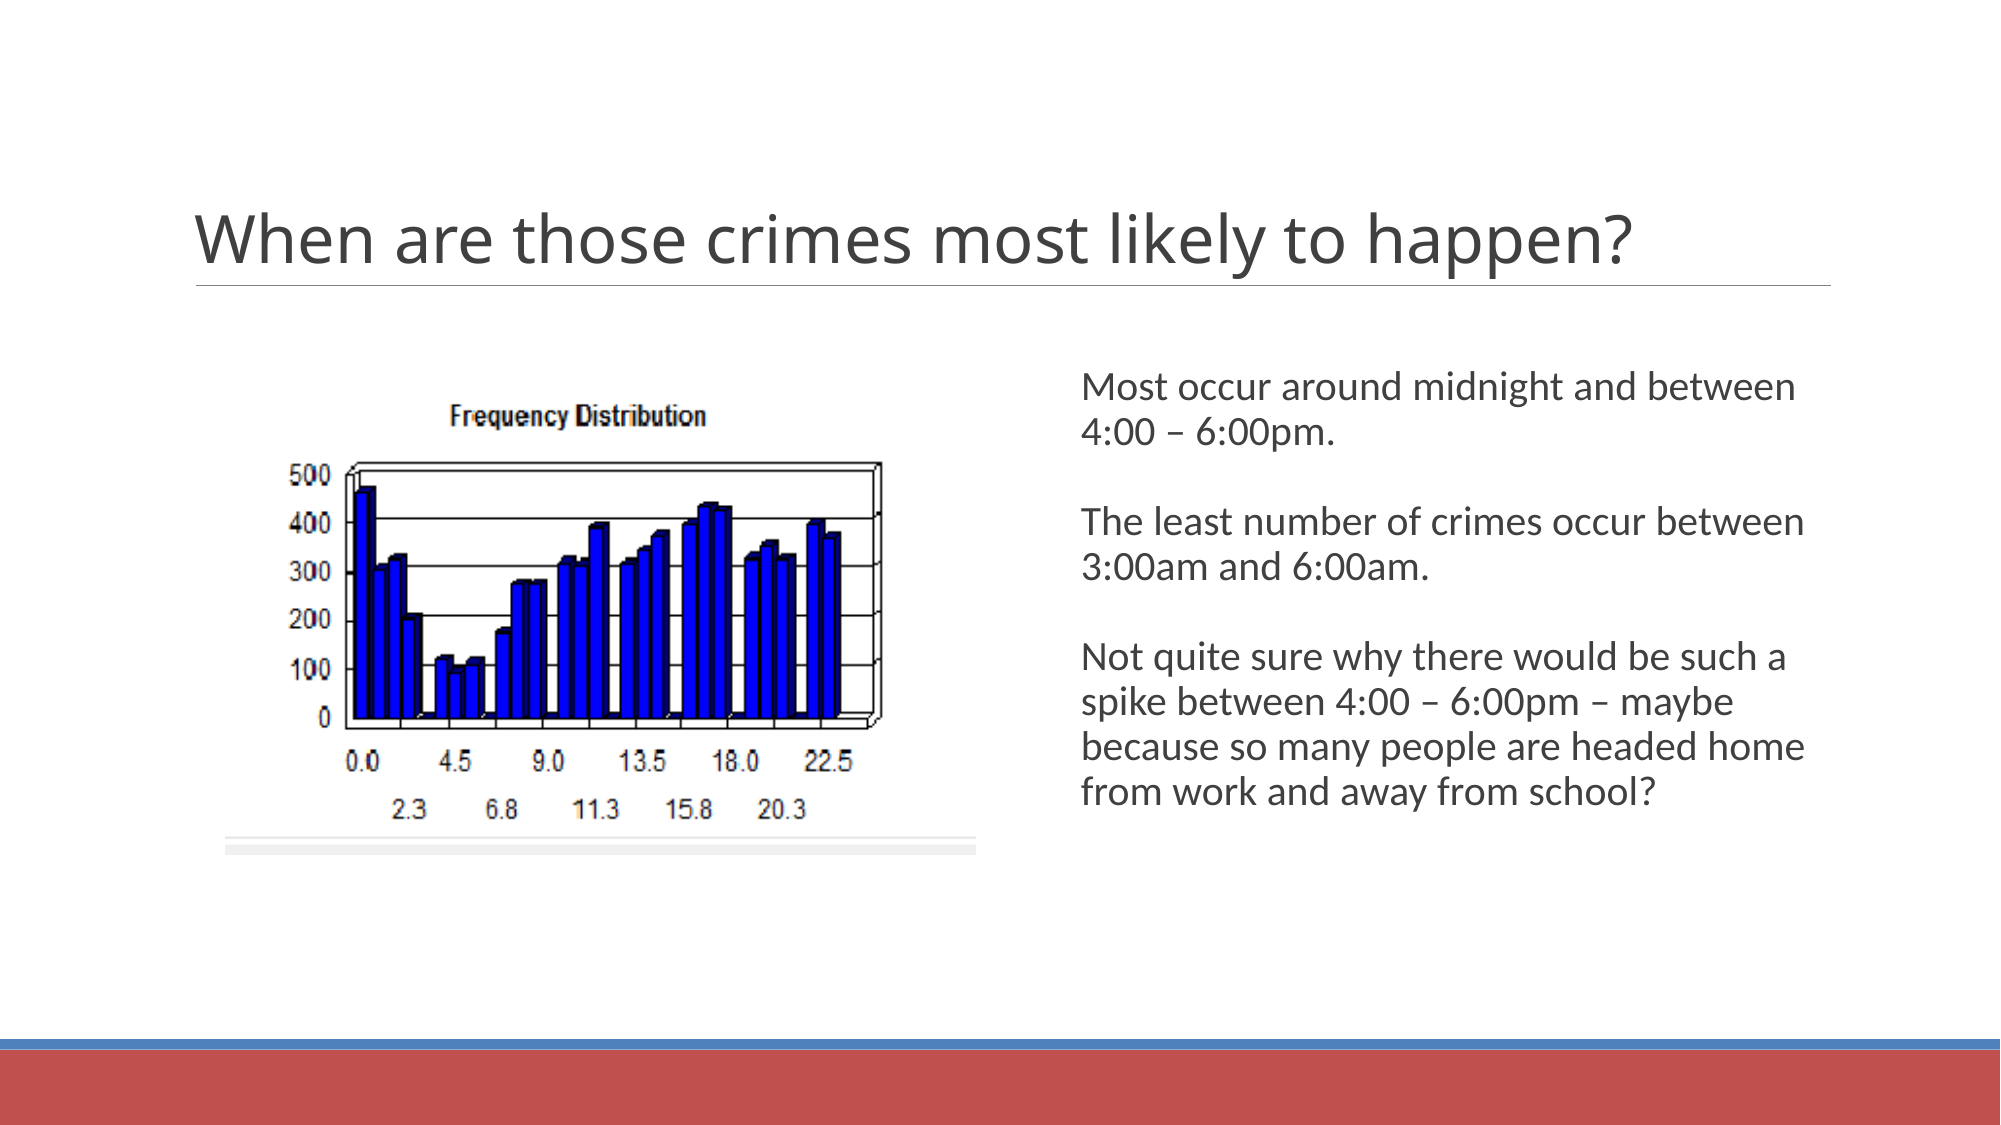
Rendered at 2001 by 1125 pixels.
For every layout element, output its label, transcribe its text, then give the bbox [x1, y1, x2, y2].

picture [225, 389, 976, 856]
text_box When are those crimes most likely to happen? [180, 47, 1830, 285]
text_box Most occur around midnight and between 4:00 – 6:00pm. The least number of crimes occur between 3:00am and 6:00am. Not quite sure why there would be such a spike between 4:00 – 6:00pm – maybe because so many people are headed home from work and away from school? [1045, 307, 1856, 968]
